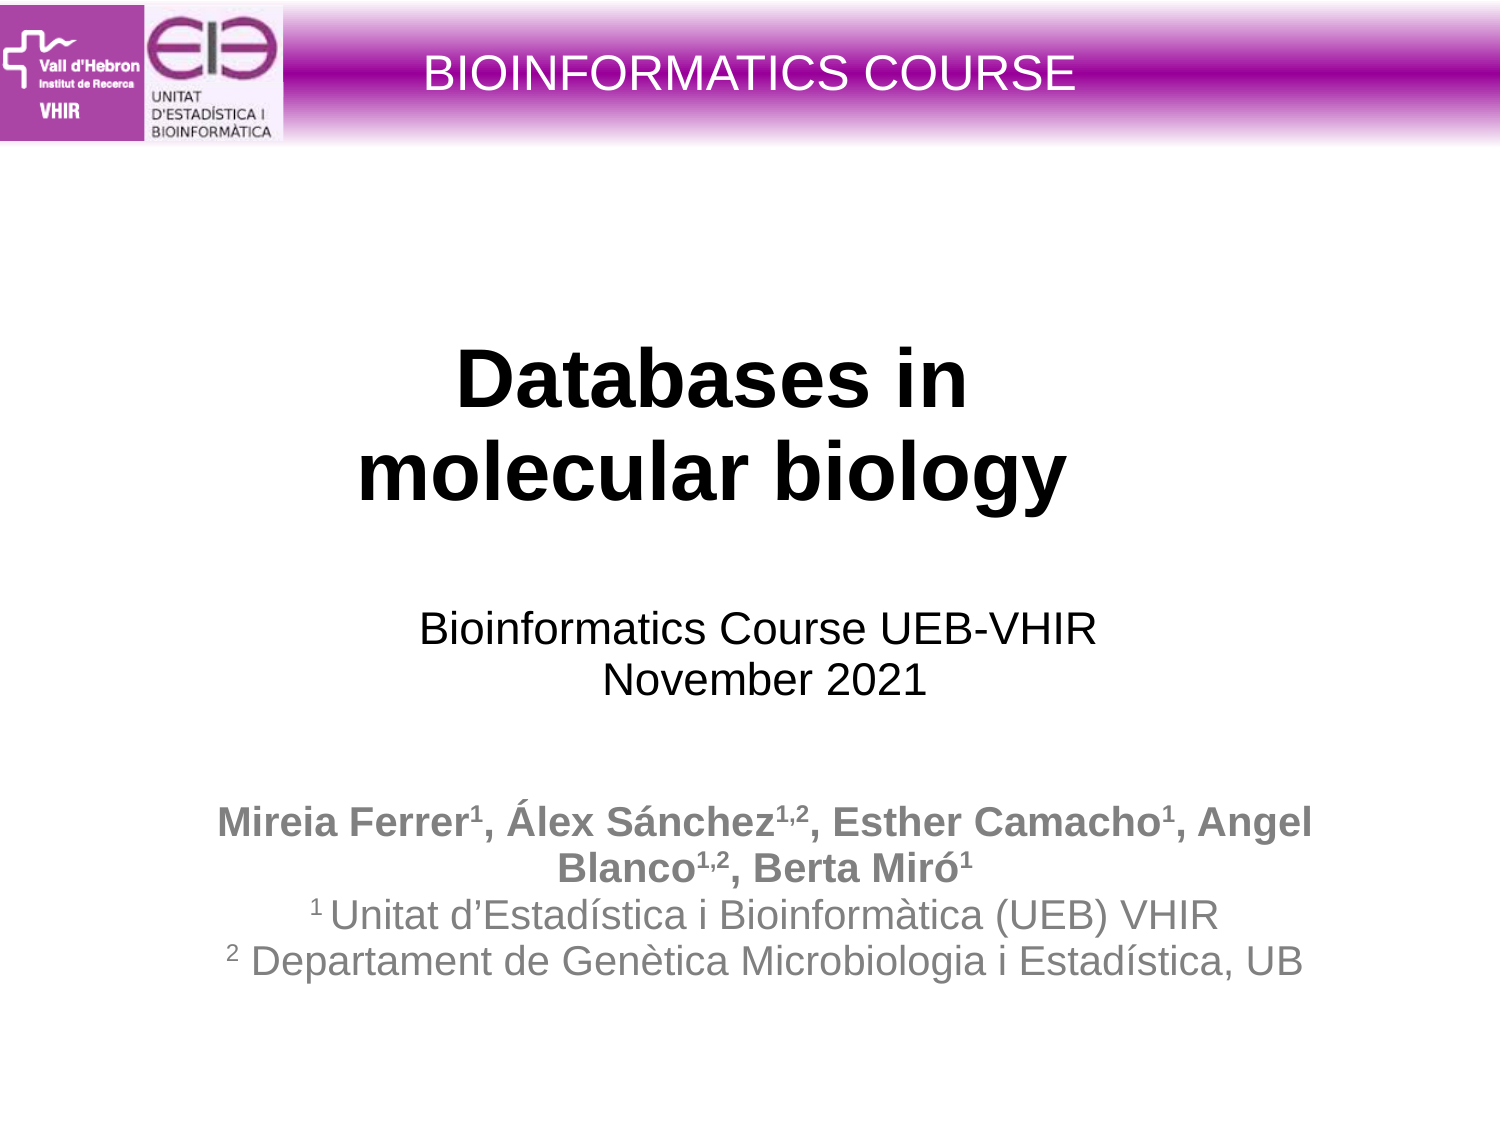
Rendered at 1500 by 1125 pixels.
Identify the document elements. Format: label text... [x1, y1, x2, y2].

picture [0, 5, 284, 141]
text_box Databases in molecular biology [285, 325, 1141, 595]
text_box Bioinformatics Course UEB-VHIR November 2021 Mireia Ferrer1, Álex Sánchez1,2, Esther Camacho1, Angel Blanco1,2, Berta Miró1 1 Unitat d’Estadística i Bioinformàtica (UEB) VHIR 2 Departament de Genètica Microbiologia i Estadística, UB [195, 595, 1336, 1125]
text_box BIOINFORMATICS COURSE [0, 0, 1500, 148]
